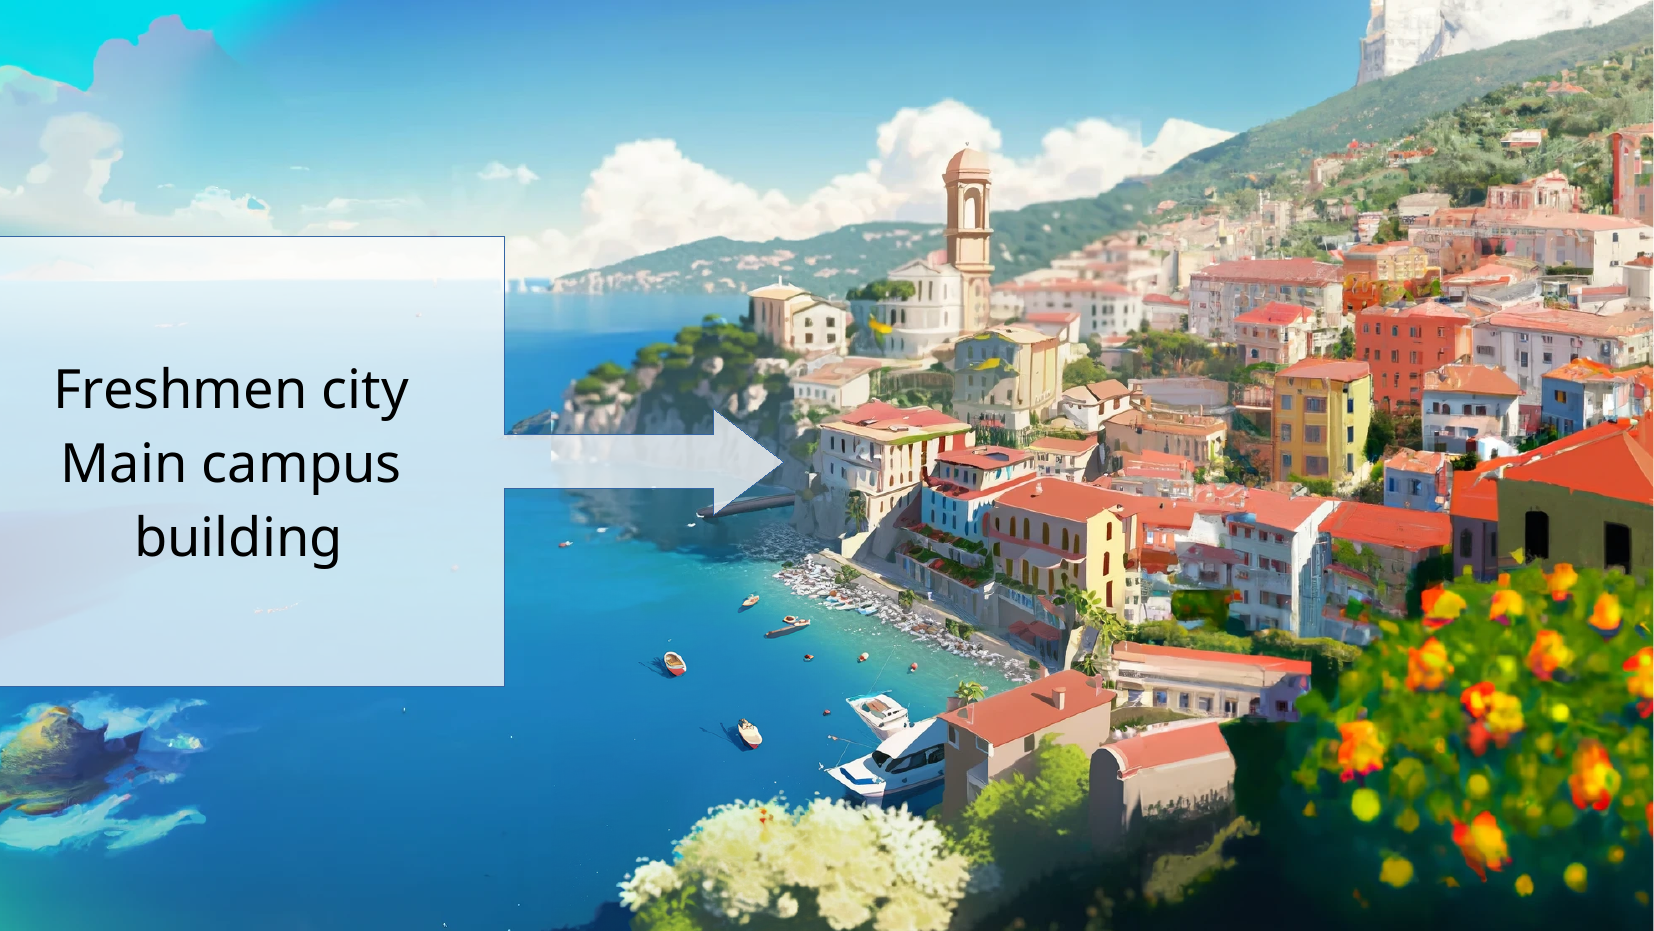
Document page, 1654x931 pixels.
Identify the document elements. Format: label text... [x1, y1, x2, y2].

text_box Freshmen city Main campus building [0, 236, 784, 687]
picture [0, 0, 1654, 931]
